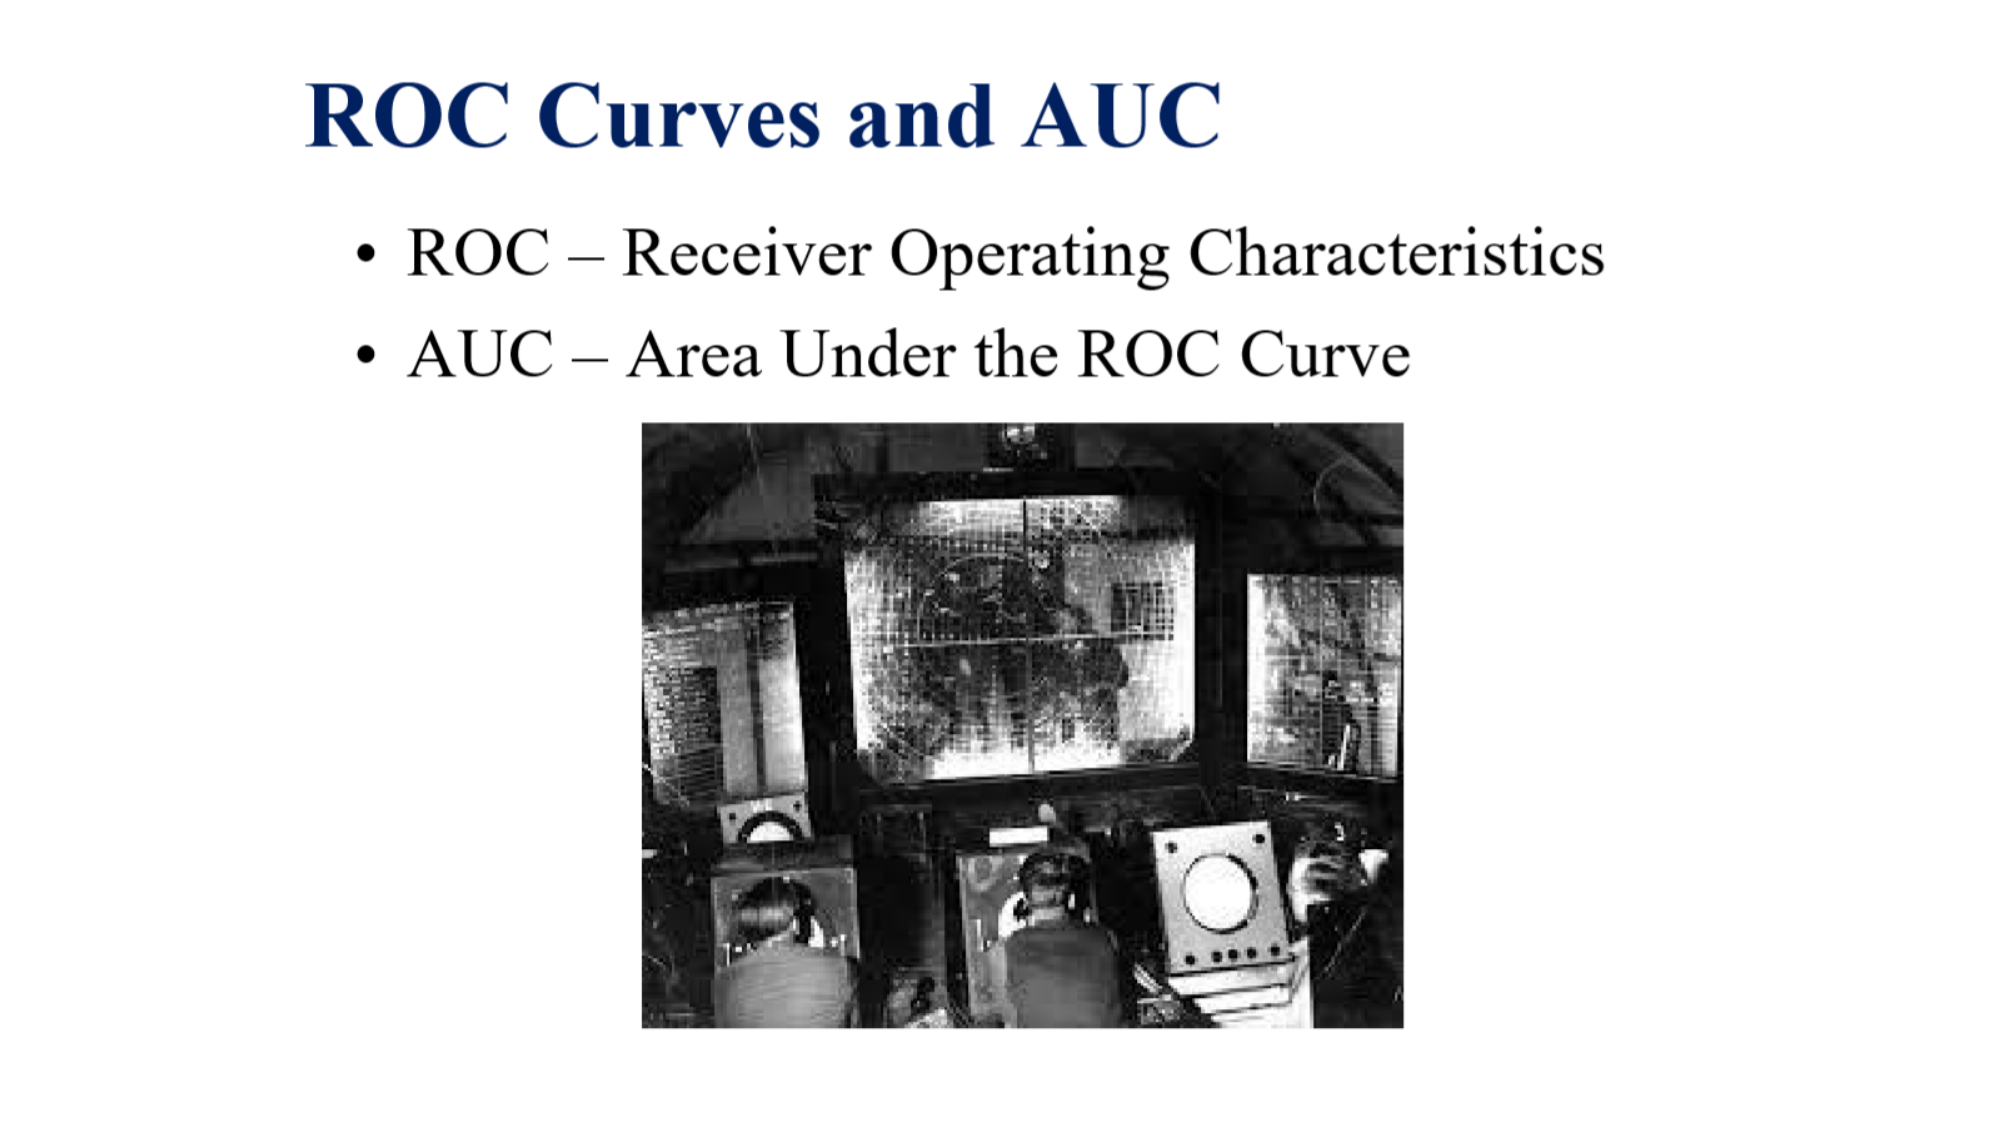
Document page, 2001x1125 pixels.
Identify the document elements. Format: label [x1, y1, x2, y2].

picture [283, 62, 1690, 1052]
